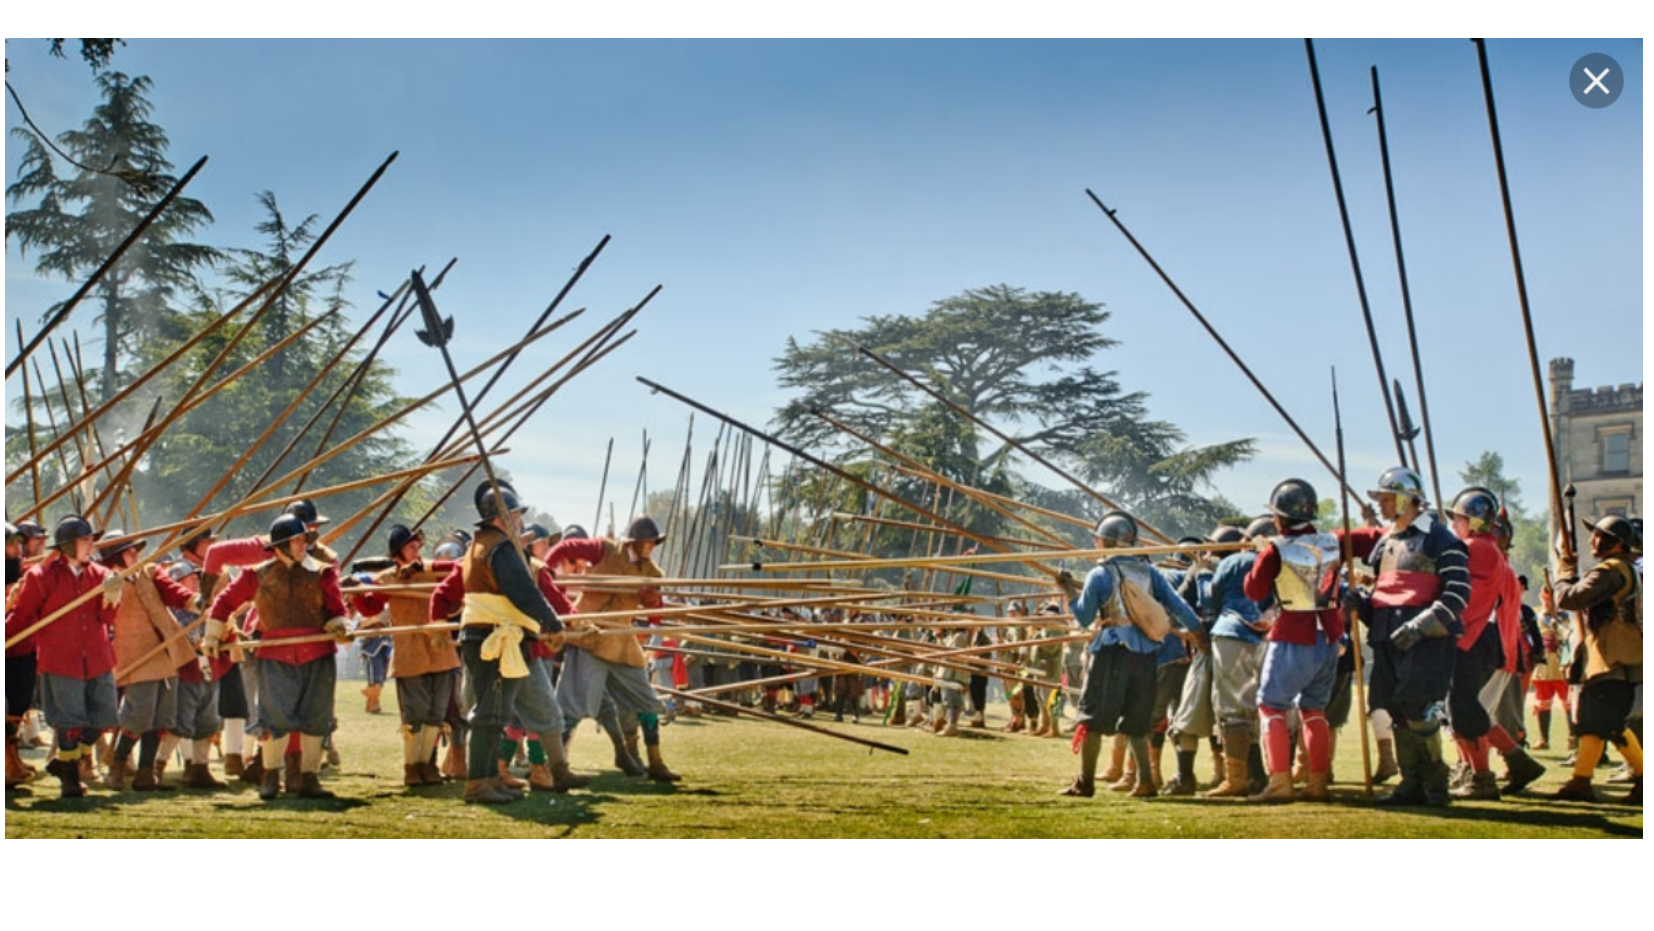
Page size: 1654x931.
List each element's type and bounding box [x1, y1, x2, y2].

picture [5, 38, 1643, 839]
